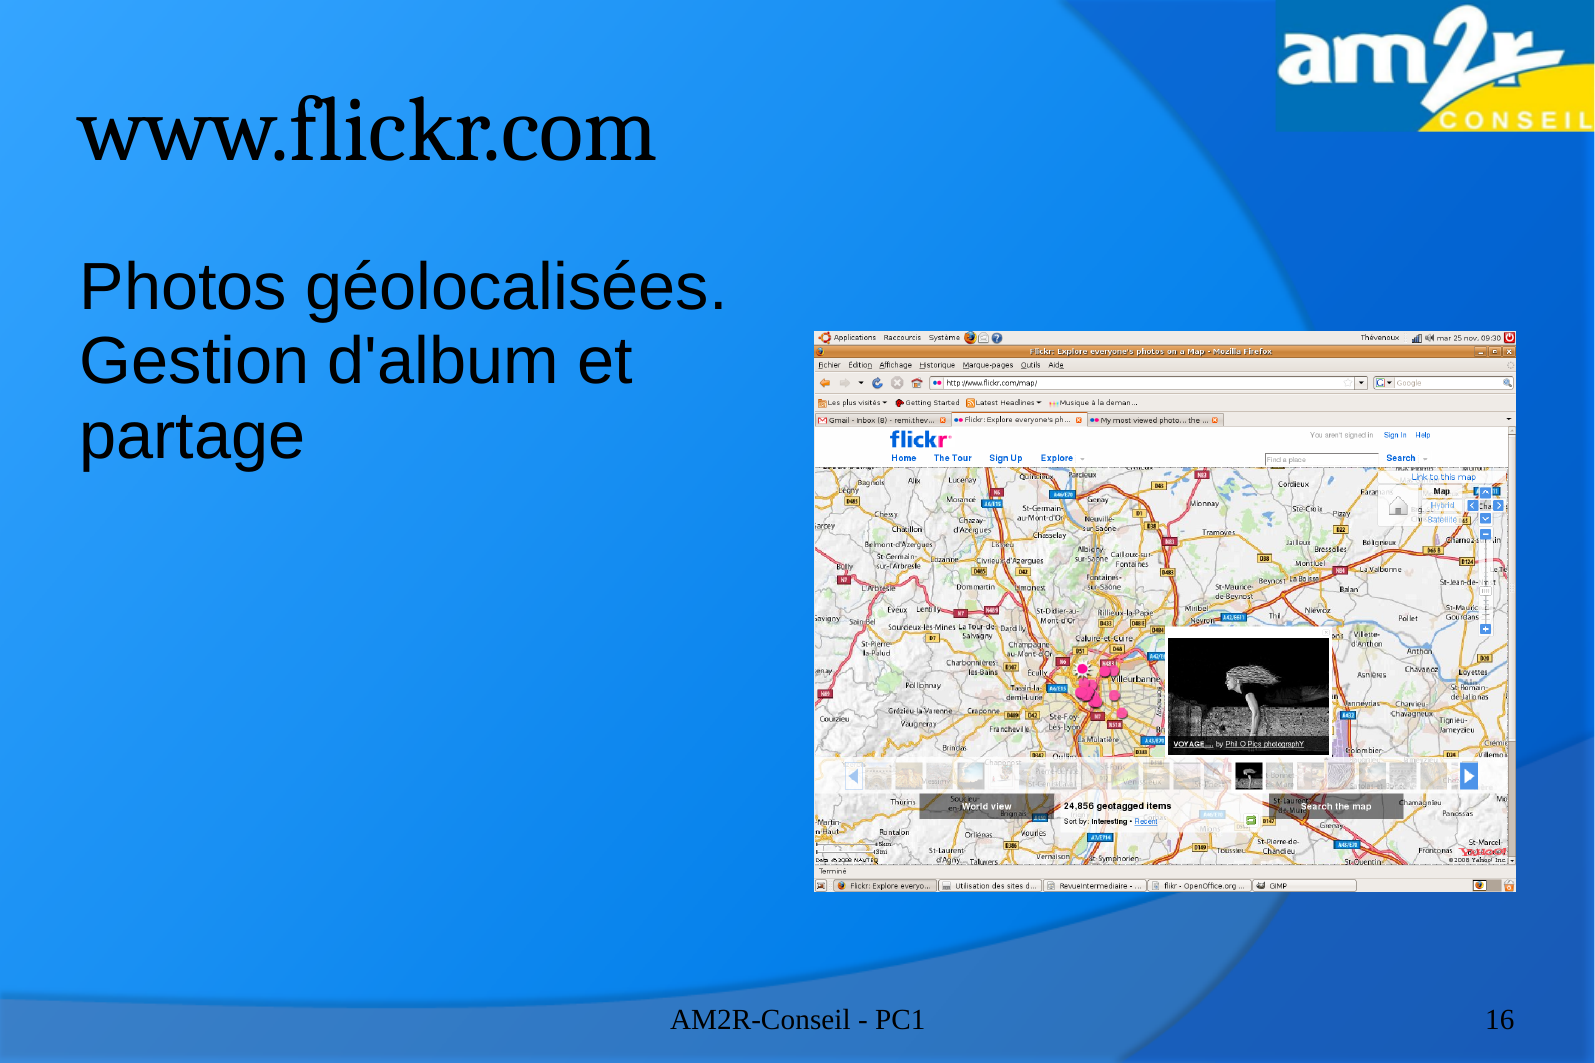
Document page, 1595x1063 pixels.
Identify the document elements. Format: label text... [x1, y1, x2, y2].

list Photos géolocalisées. Gestion d'album et partage [79, 248, 780, 975]
picture [0, 0, 1595, 1063]
title www.flickr.com [79, 42, 1152, 220]
